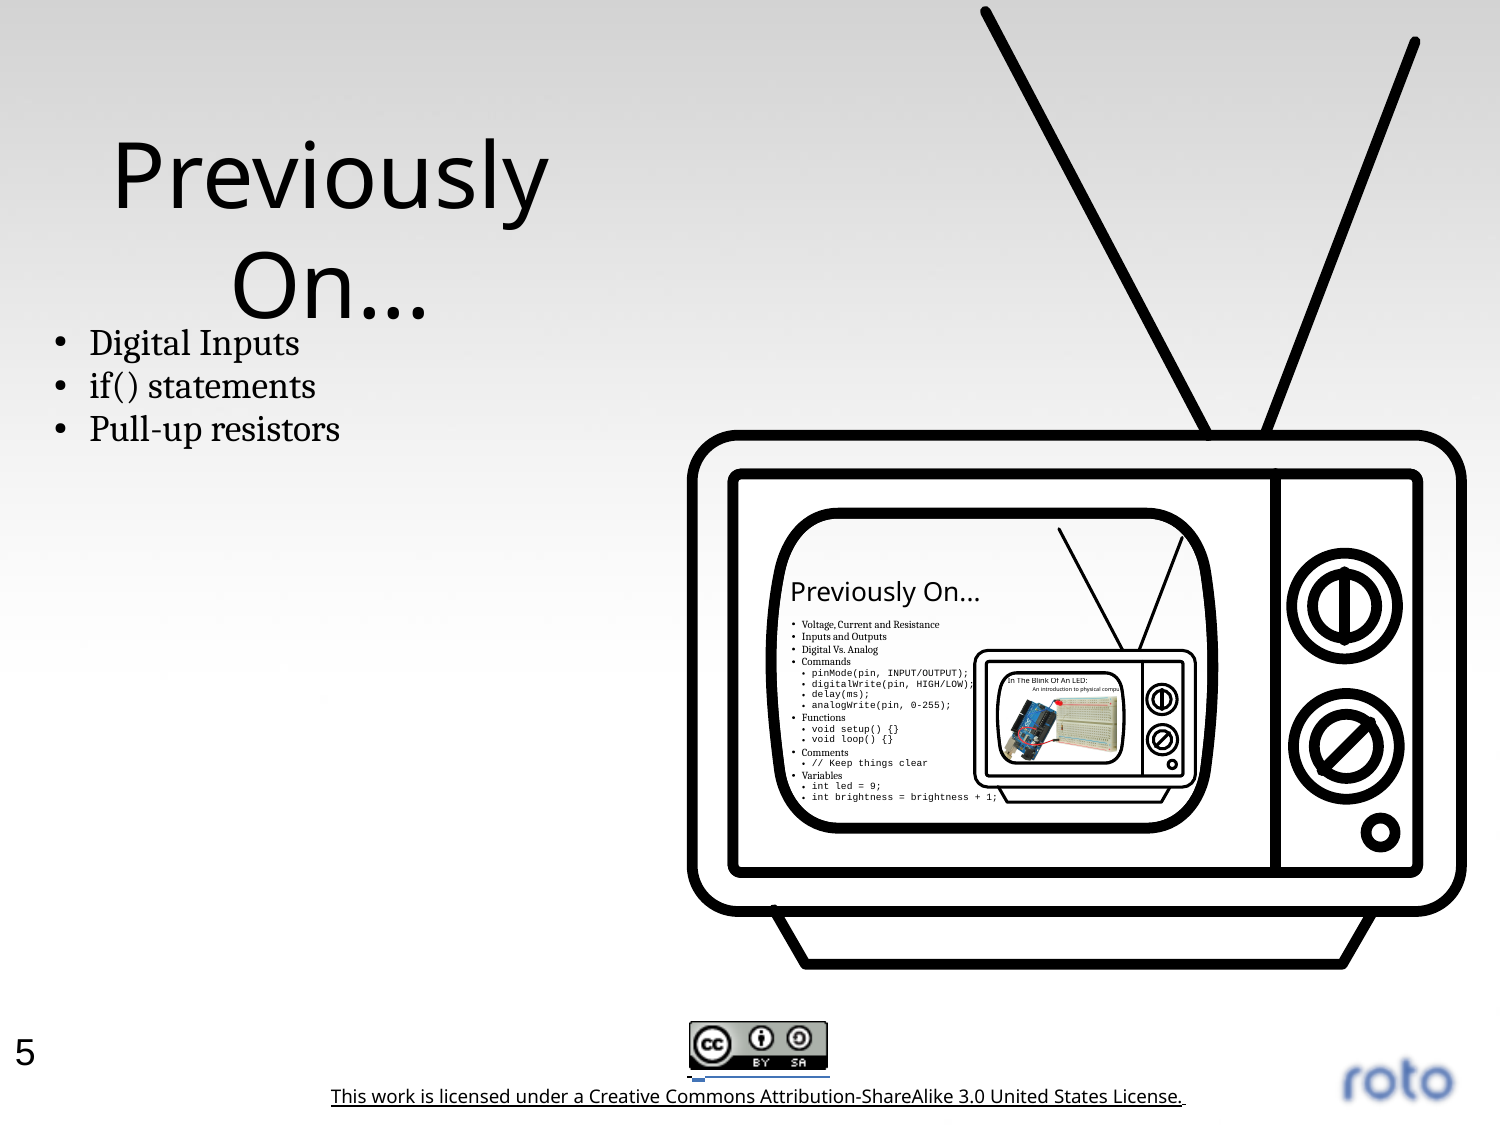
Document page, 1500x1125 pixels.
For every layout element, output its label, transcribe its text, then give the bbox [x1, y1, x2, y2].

picture [0, 0, 1500, 1125]
title Previously On... [23, 132, 637, 321]
text_box Digital Inputs if() statements Pull-up resistors [39, 314, 781, 977]
